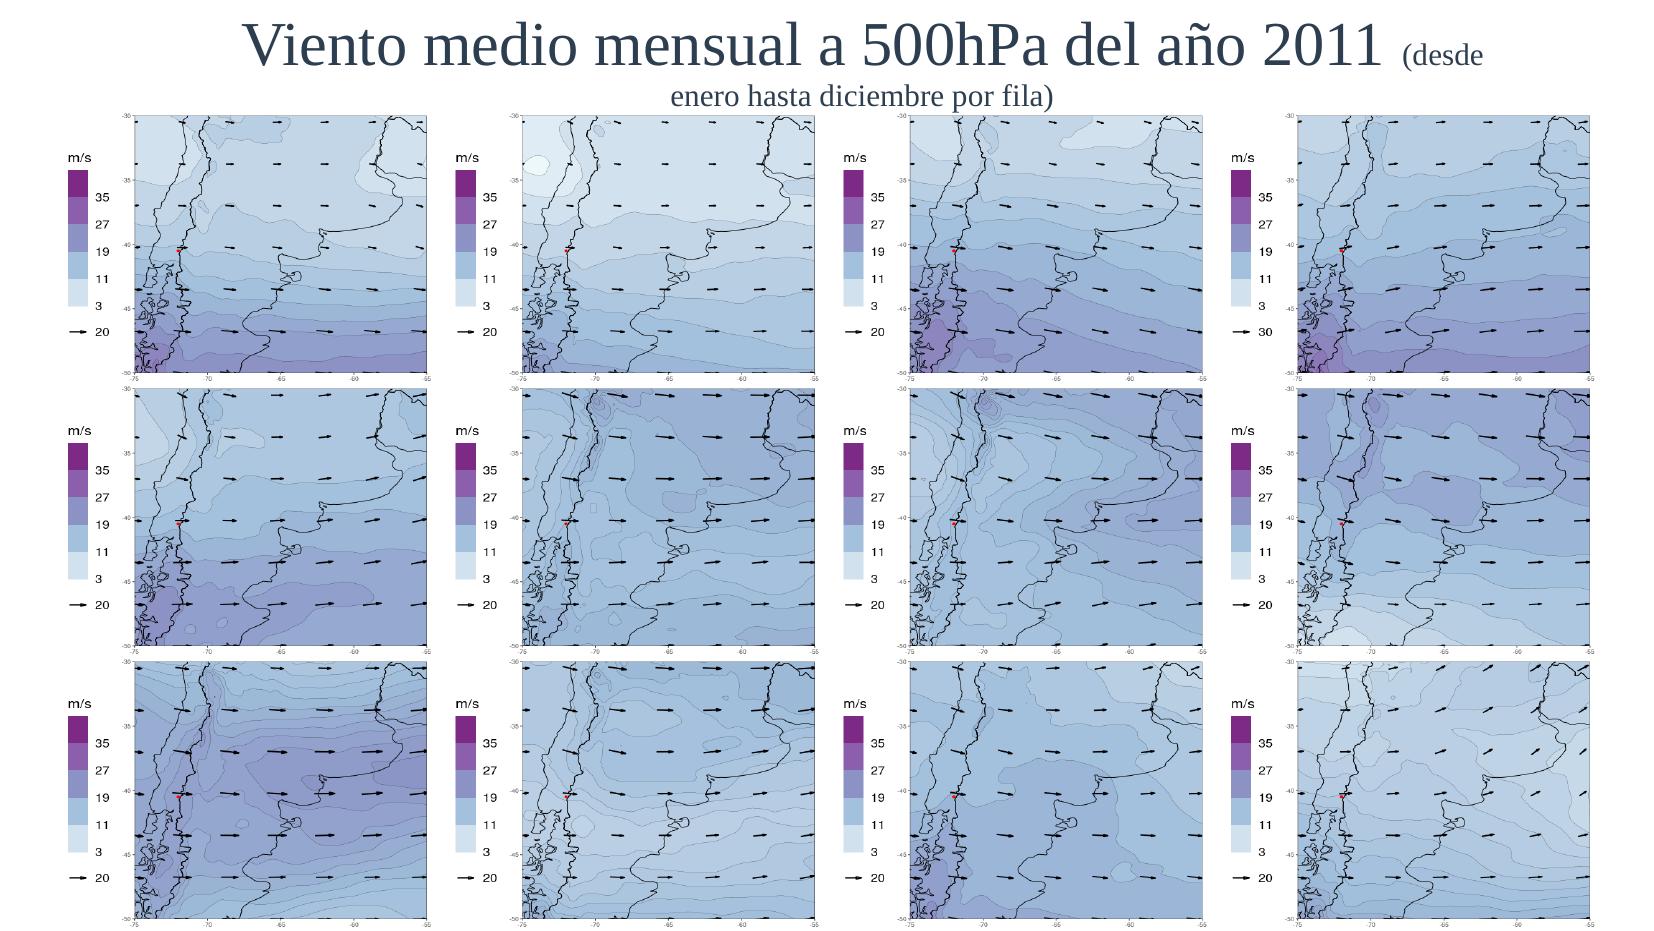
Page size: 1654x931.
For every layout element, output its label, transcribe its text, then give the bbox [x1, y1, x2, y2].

text_box Viento medio mensual a 500hPa del año 2011 (desde enero hasta diciembre por fila) [225, 7, 1501, 116]
picture [51, 112, 1602, 931]
